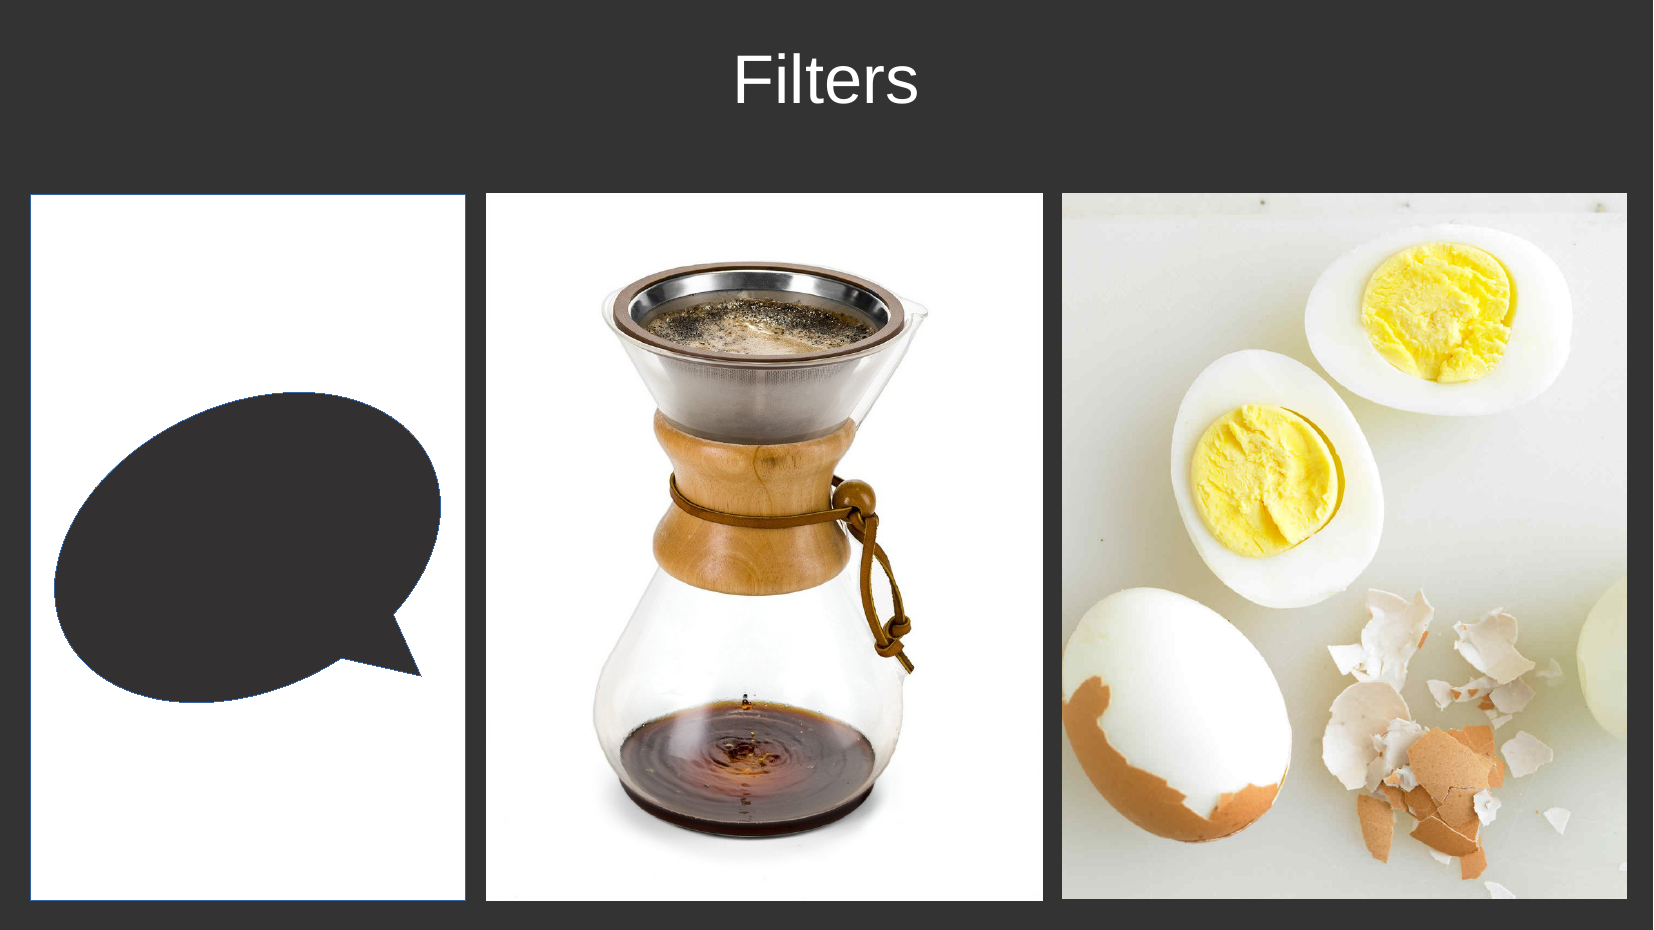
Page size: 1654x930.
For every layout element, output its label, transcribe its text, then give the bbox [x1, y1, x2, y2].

picture [1062, 193, 1627, 900]
picture [486, 193, 1043, 901]
title Filters [82, 1, 1571, 157]
text_box [30, 194, 466, 901]
